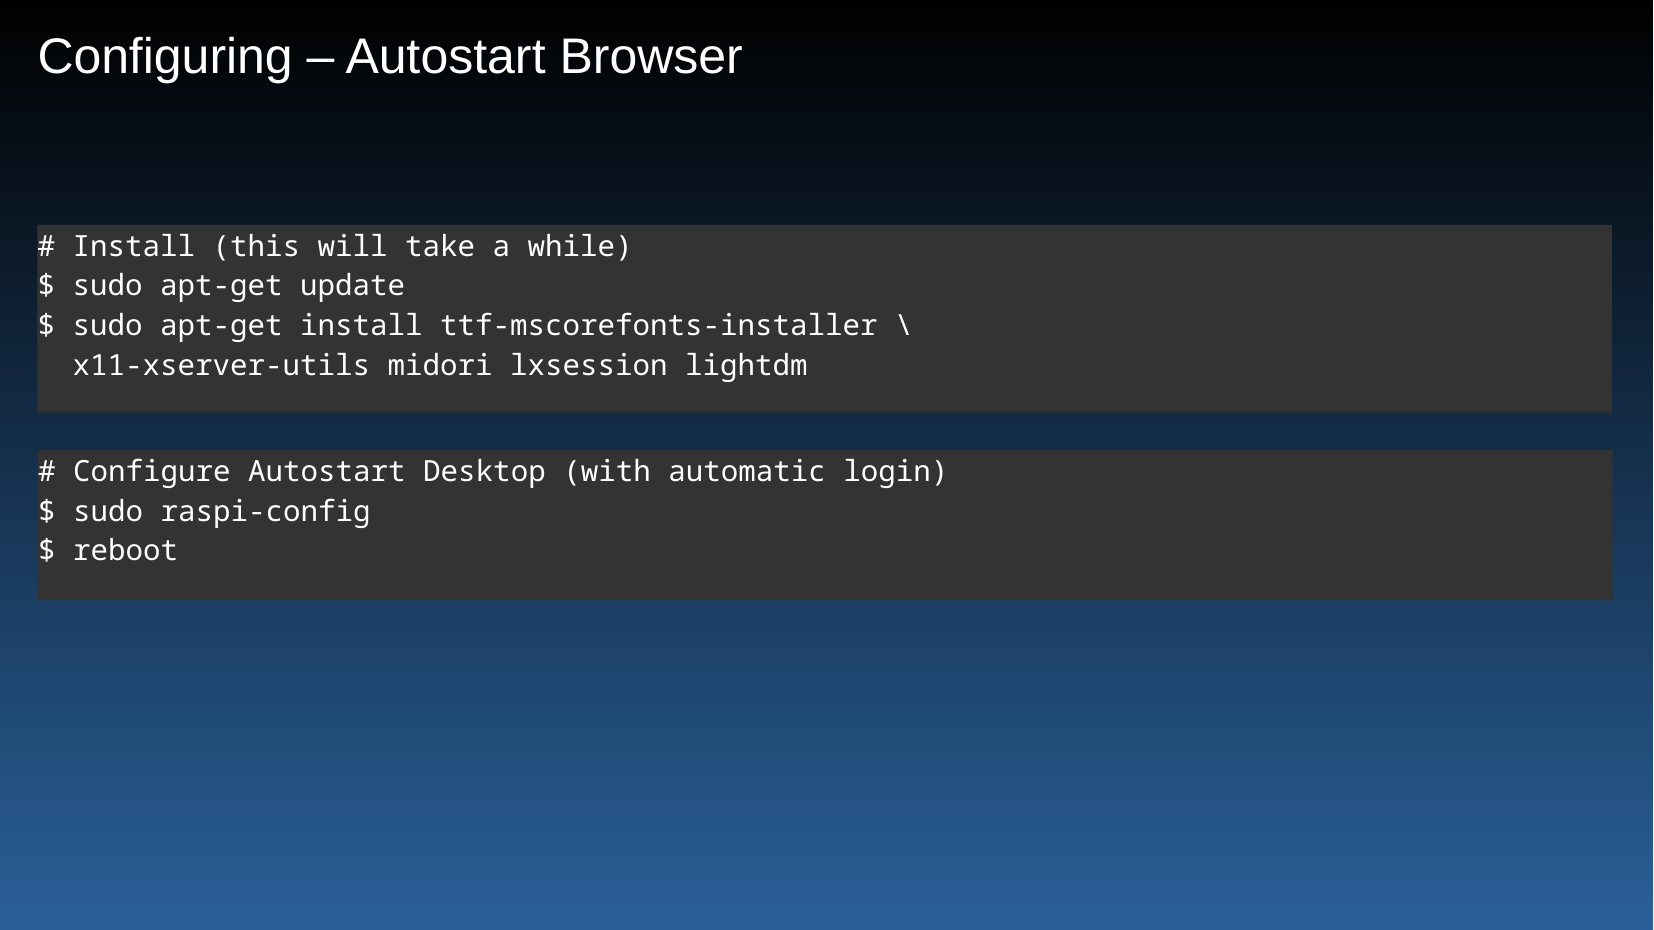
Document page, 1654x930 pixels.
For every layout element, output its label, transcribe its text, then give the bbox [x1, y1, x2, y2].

list # Configure Autostart Desktop (with automatic login) $ sudo raspi-config $ reboot [38, 449, 1613, 601]
list # Install (this will take a while) $ sudo apt-get update $ sudo apt-get install ttf-mscorefonts-installer \ x11-xserver-utils midori lxsession lightdm [37, 224, 1612, 413]
title Configuring – Autostart Browser [37, 28, 1612, 84]
